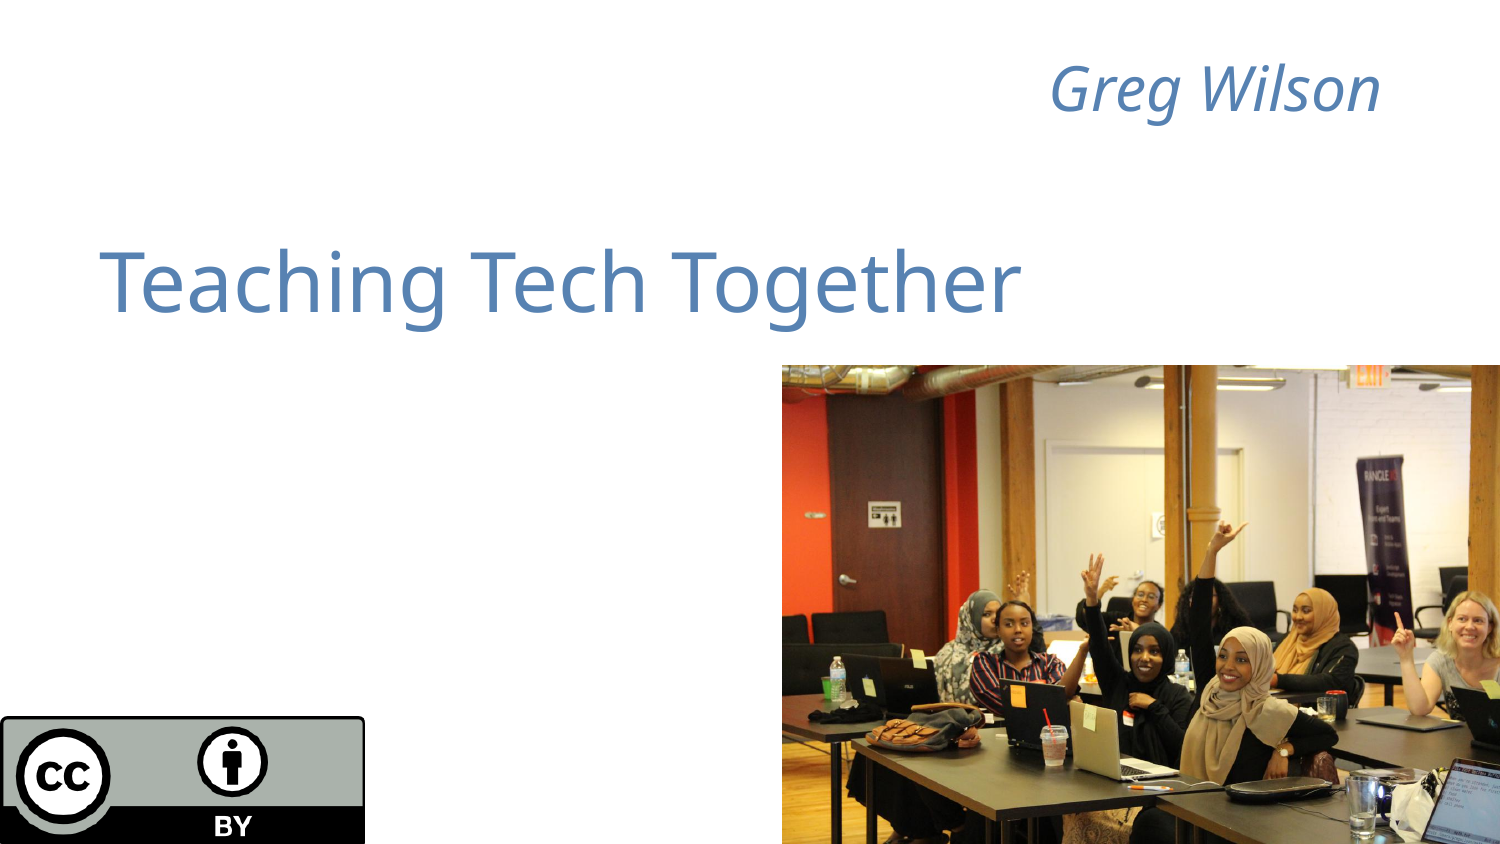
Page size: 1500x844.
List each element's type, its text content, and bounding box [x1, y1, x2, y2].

text_box Greg Wilson [38, 34, 1399, 142]
text_box Teaching Tech Together [84, 214, 1445, 342]
picture [782, 365, 1500, 844]
picture [0, 716, 365, 844]
